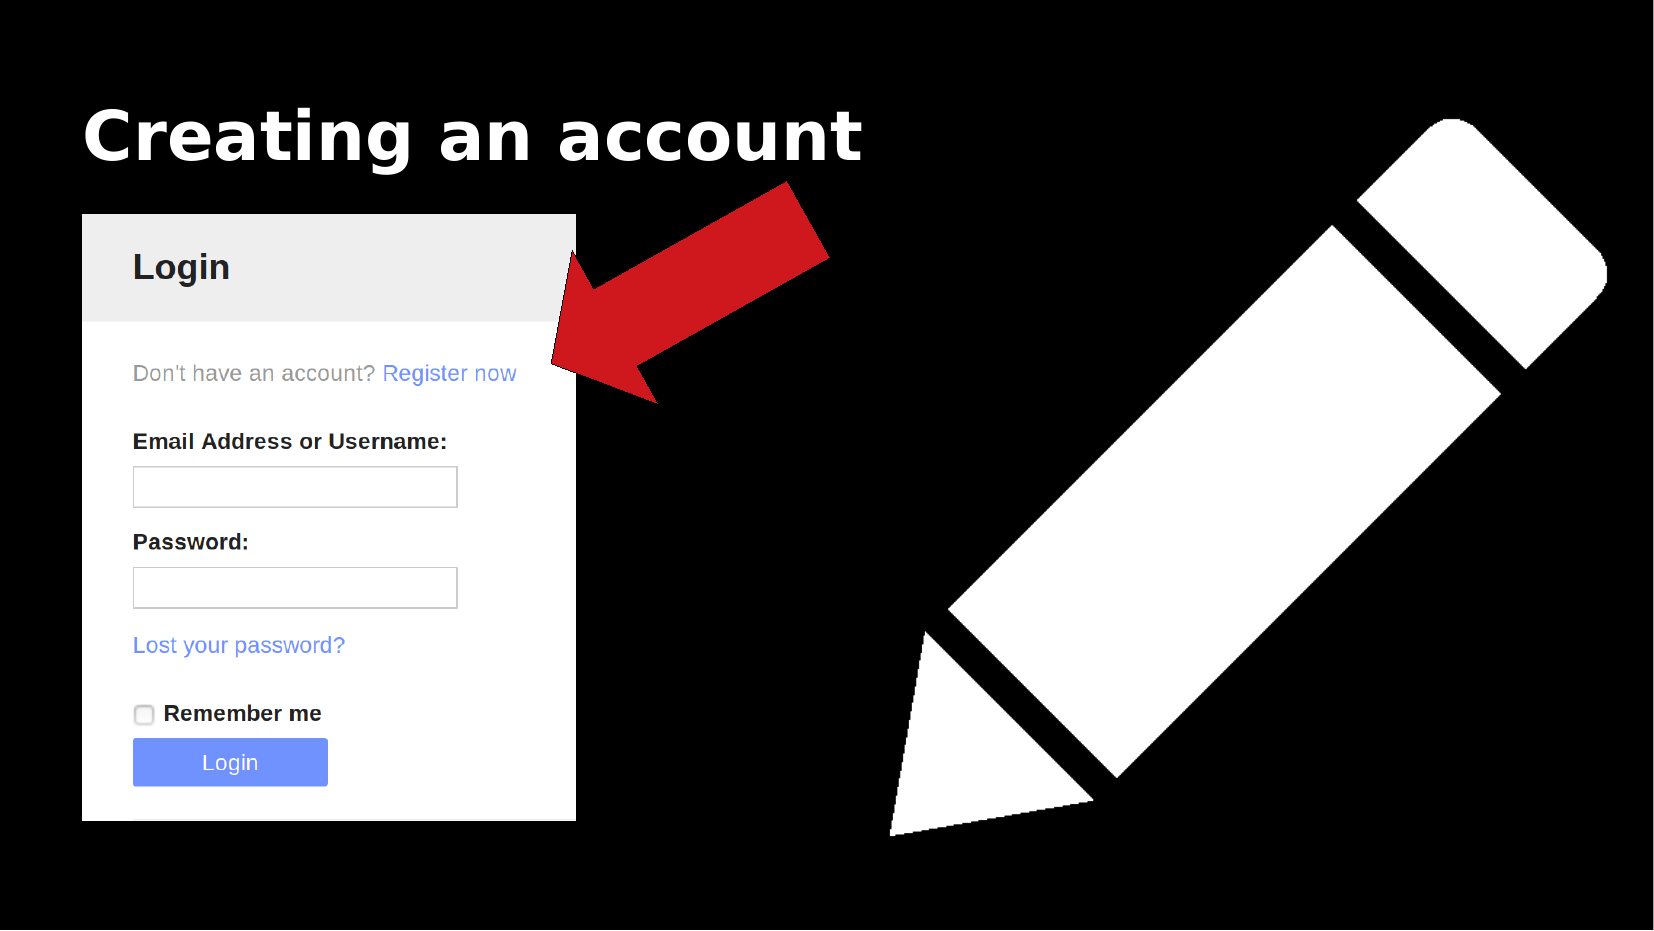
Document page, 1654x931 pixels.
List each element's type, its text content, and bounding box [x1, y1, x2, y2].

title Creating an account [82, 59, 1571, 215]
text_box [551, 180, 831, 405]
picture [874, 106, 1619, 851]
picture [82, 214, 576, 821]
